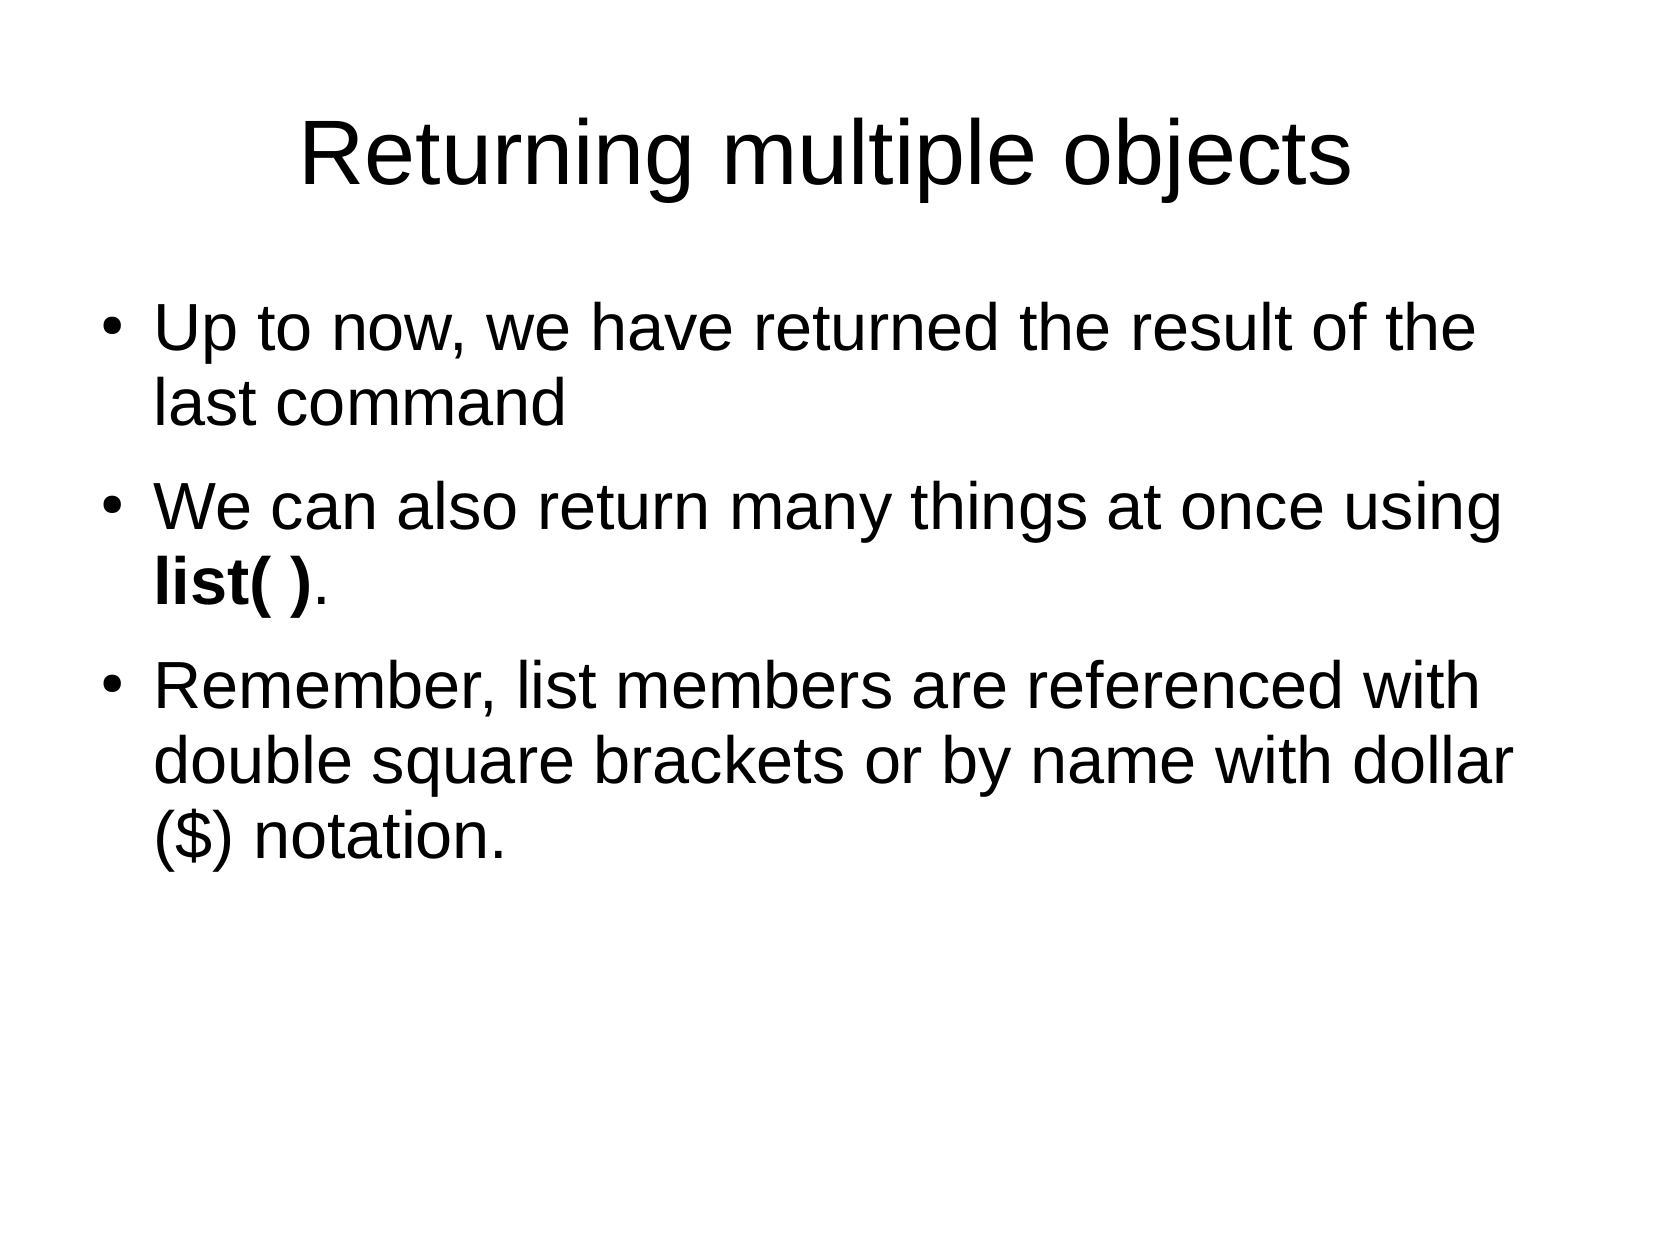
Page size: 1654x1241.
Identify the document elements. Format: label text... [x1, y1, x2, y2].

title Returning multiple objects [82, 49, 1571, 257]
list Up to now, we have returned the result of the last command We can also return many things at once using list( ). Remember, list members are referenced with double square brackets or by name with dollar ($) notation. [82, 290, 1571, 1010]
